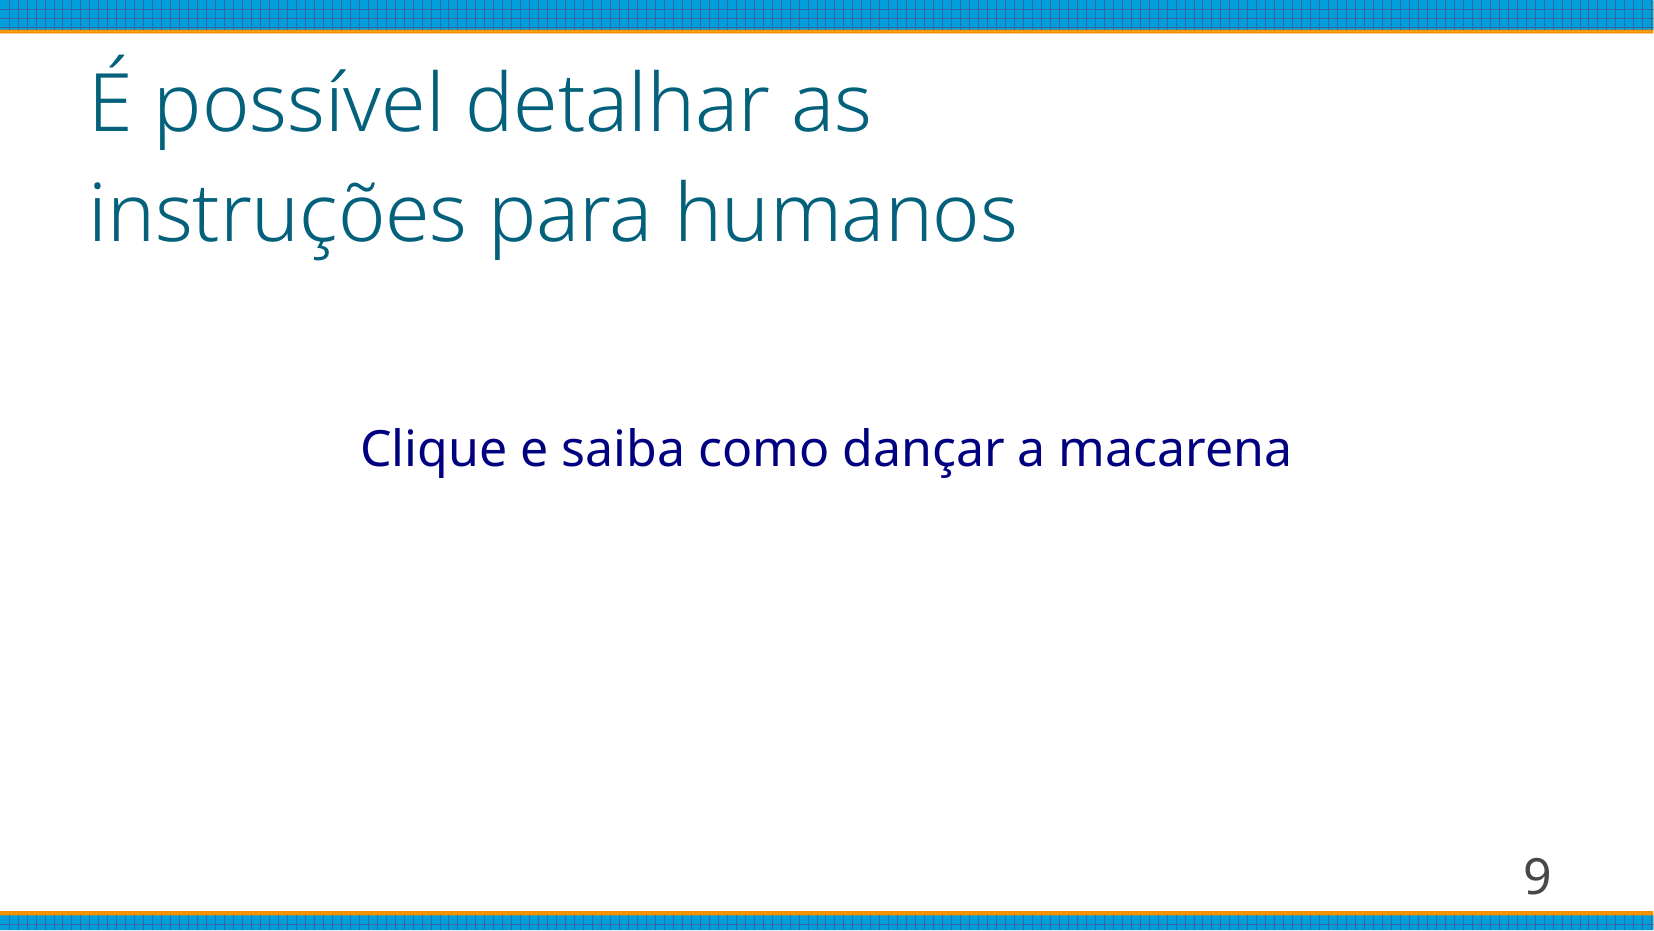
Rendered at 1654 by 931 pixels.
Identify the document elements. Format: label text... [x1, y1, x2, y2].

title É possível detalhar as instruções para humanos [88, 44, 1565, 266]
list Clique e saiba como dançar a macarena [88, 413, 1565, 502]
